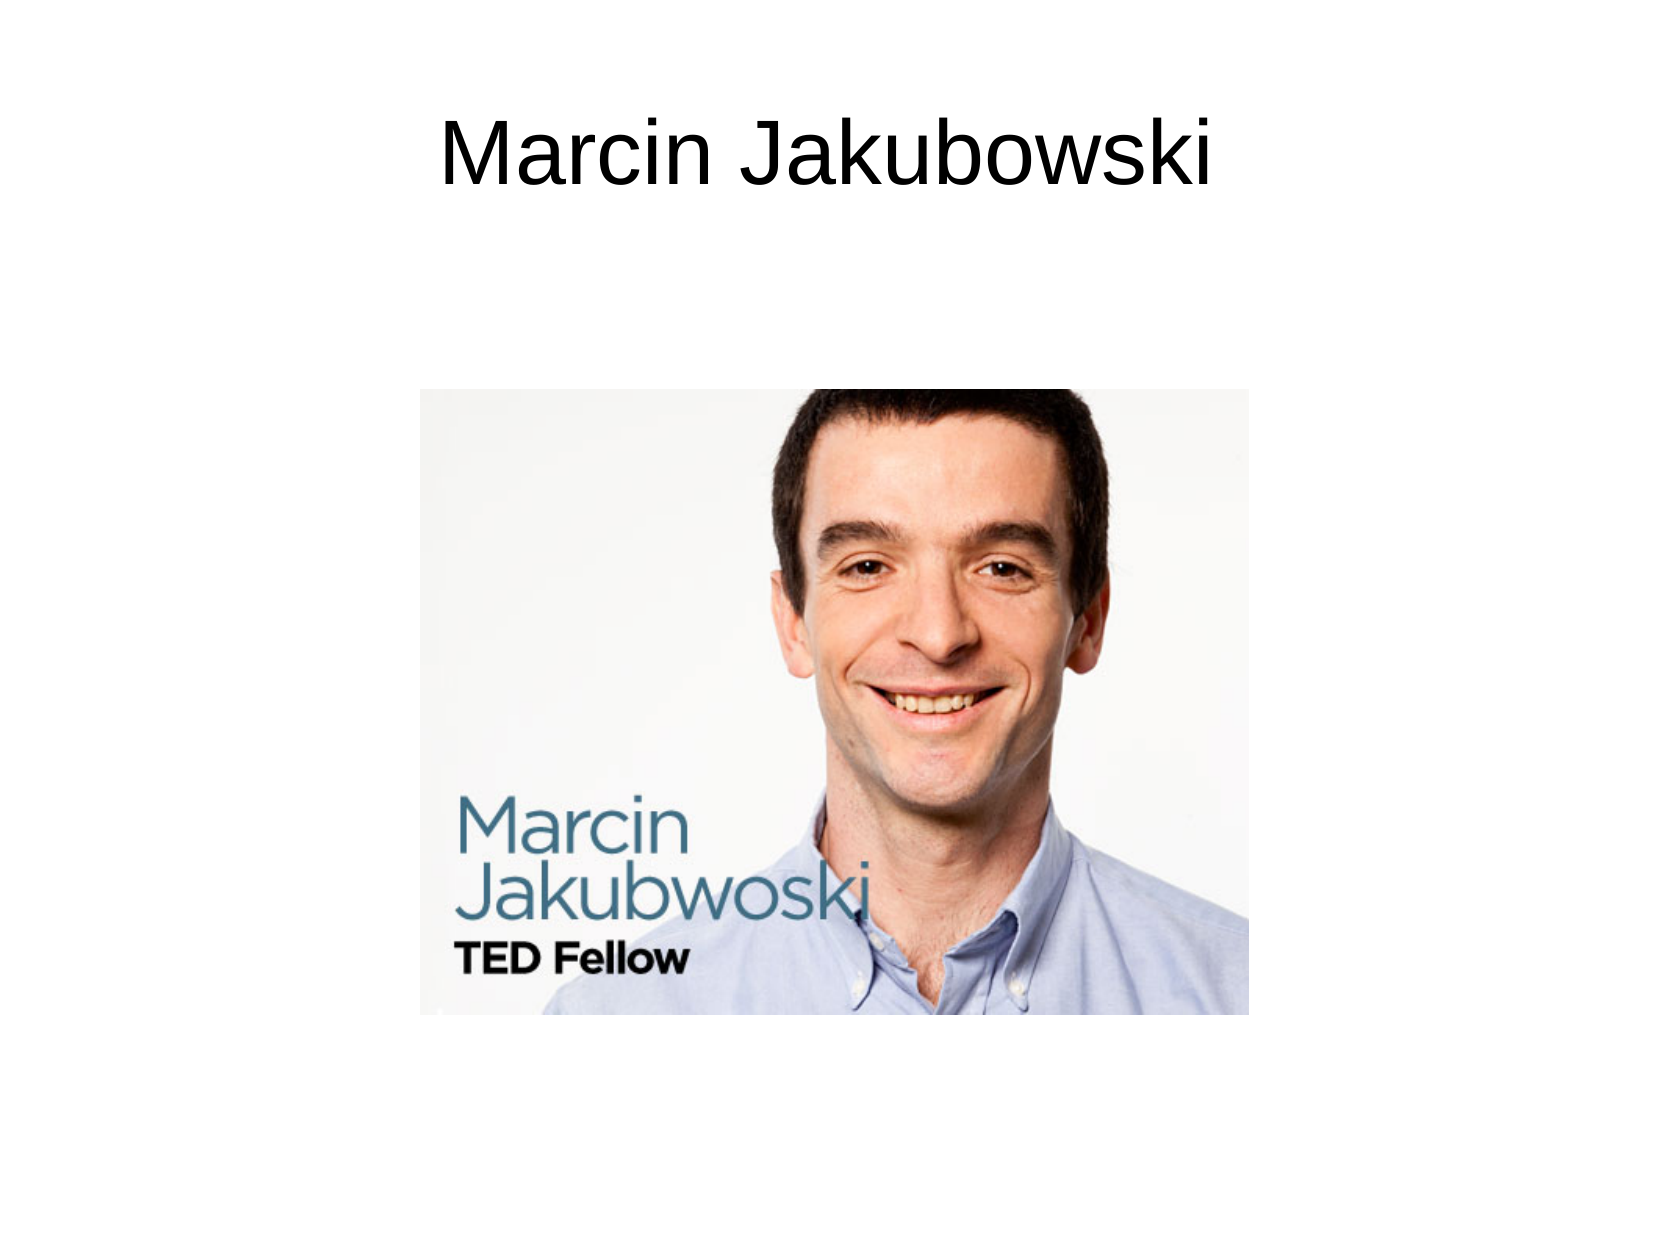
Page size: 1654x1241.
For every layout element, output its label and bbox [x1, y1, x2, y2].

text_box [82, 49, 1571, 257]
picture [420, 389, 1249, 1015]
